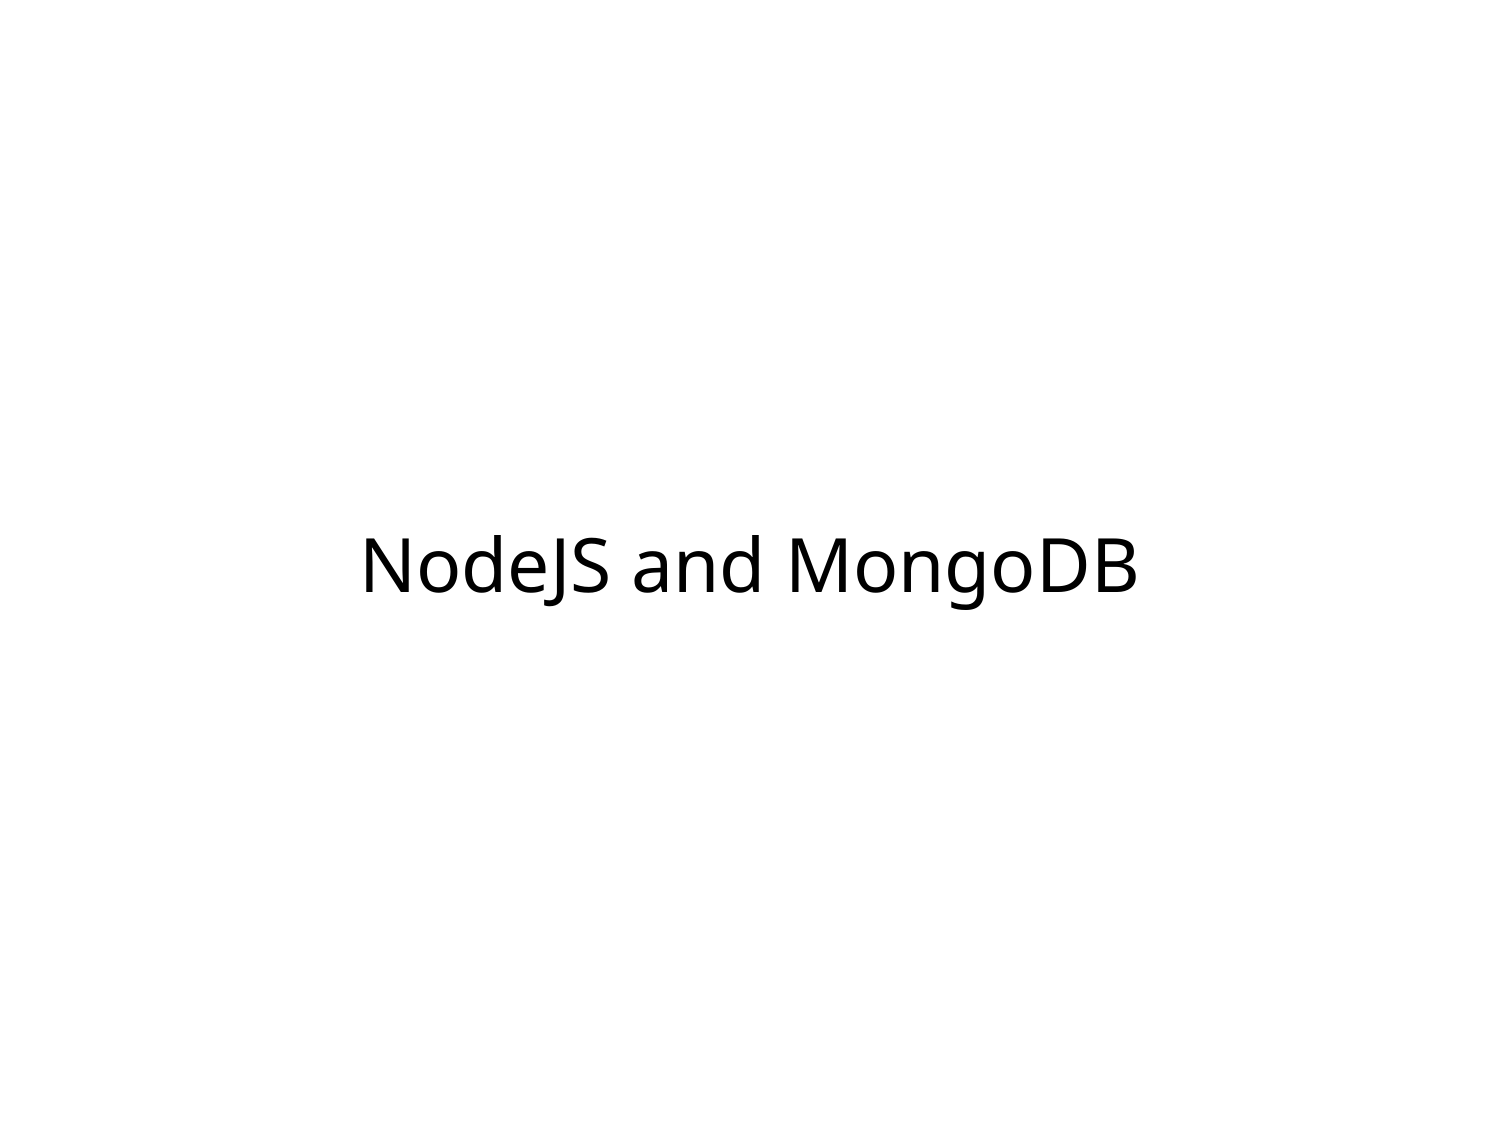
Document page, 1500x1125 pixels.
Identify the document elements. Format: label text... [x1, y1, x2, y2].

title NodeJS and MongoDB [51, 470, 1449, 655]
